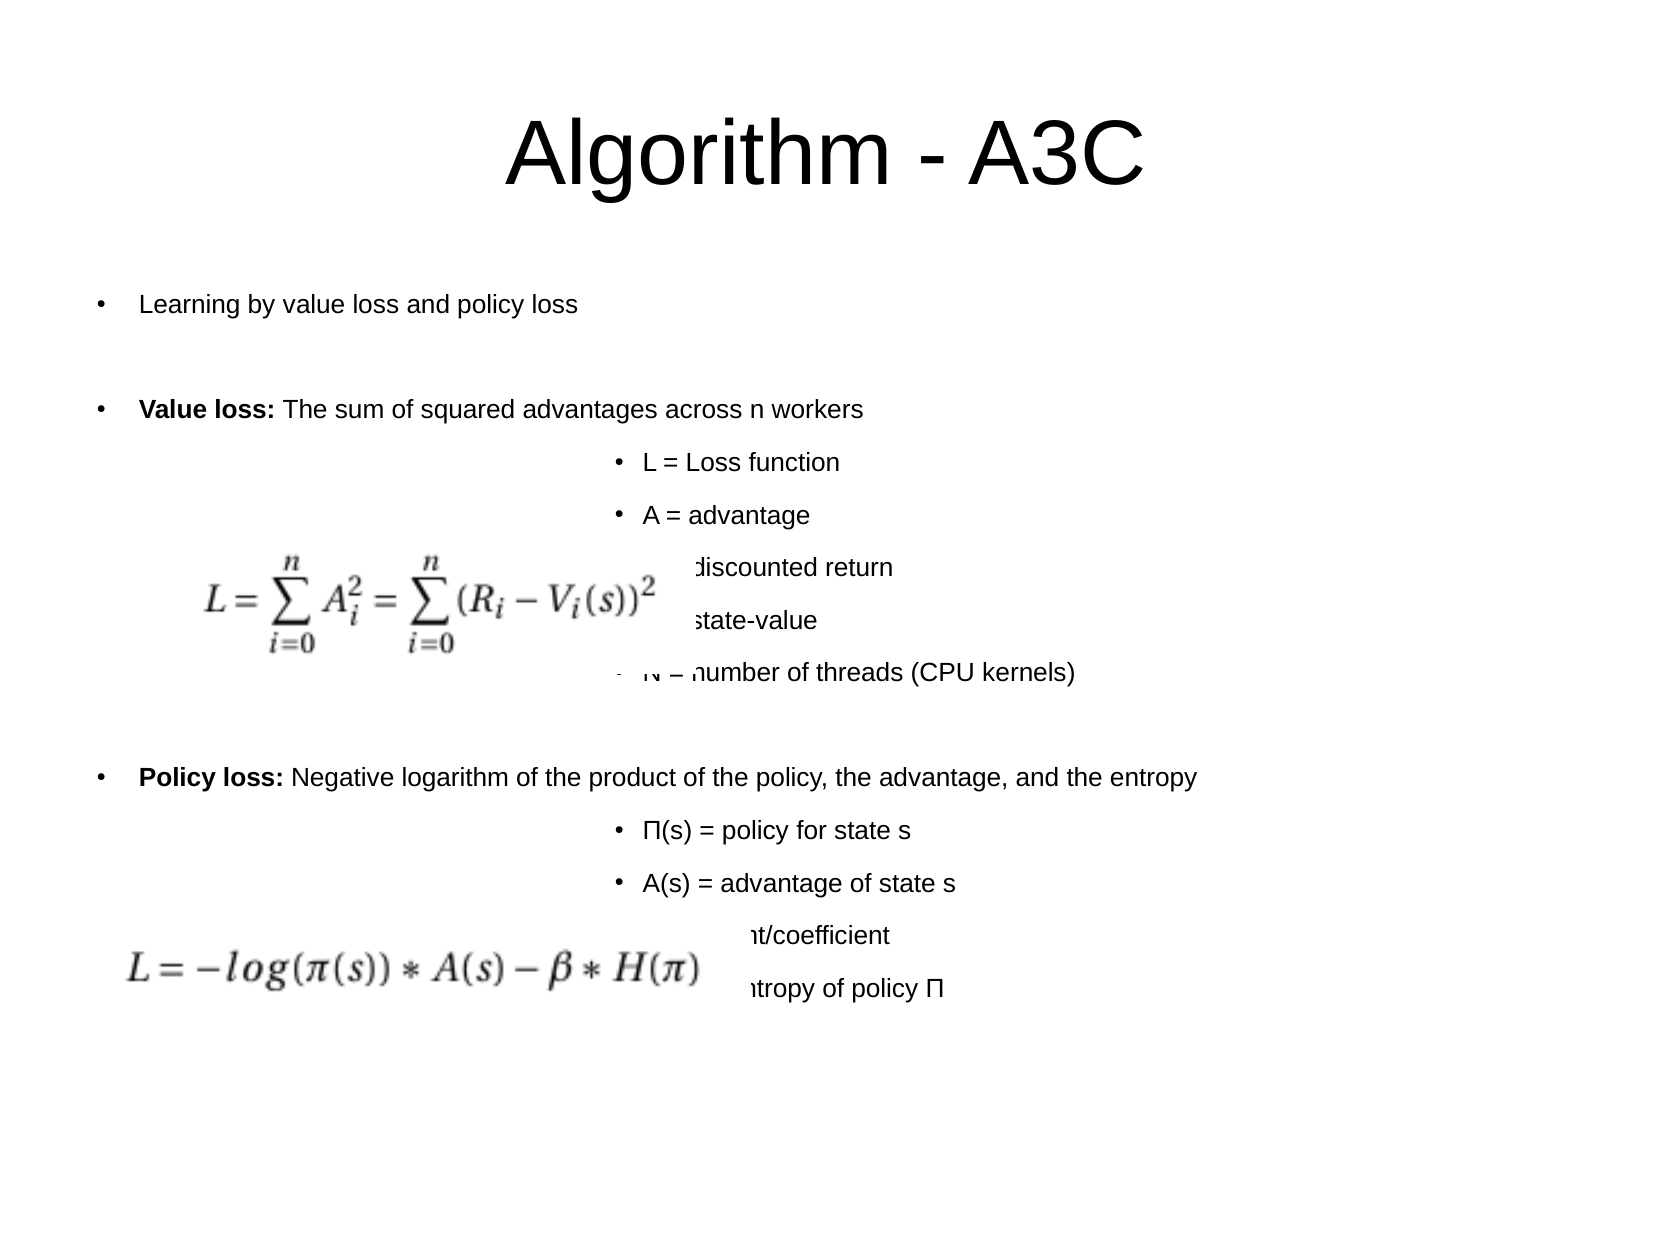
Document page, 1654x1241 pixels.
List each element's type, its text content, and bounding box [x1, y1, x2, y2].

picture [150, 539, 696, 674]
title Algorithm - A3C [82, 49, 1571, 257]
list Learning by value loss and policy loss Value loss: The sum of squared advantages across n workers L = Loss function A = advantage R = discounted return V = state-value N = number of threads (CPU kernels) Policy loss: Negative logarithm of the product of the policy, the advantage, and the entropy Π(s) = policy for state s A(s) = advantage of state s Β = weight/coefficient H(Π) = entropy of policy Π [82, 290, 1571, 1010]
picture [60, 911, 751, 1051]
